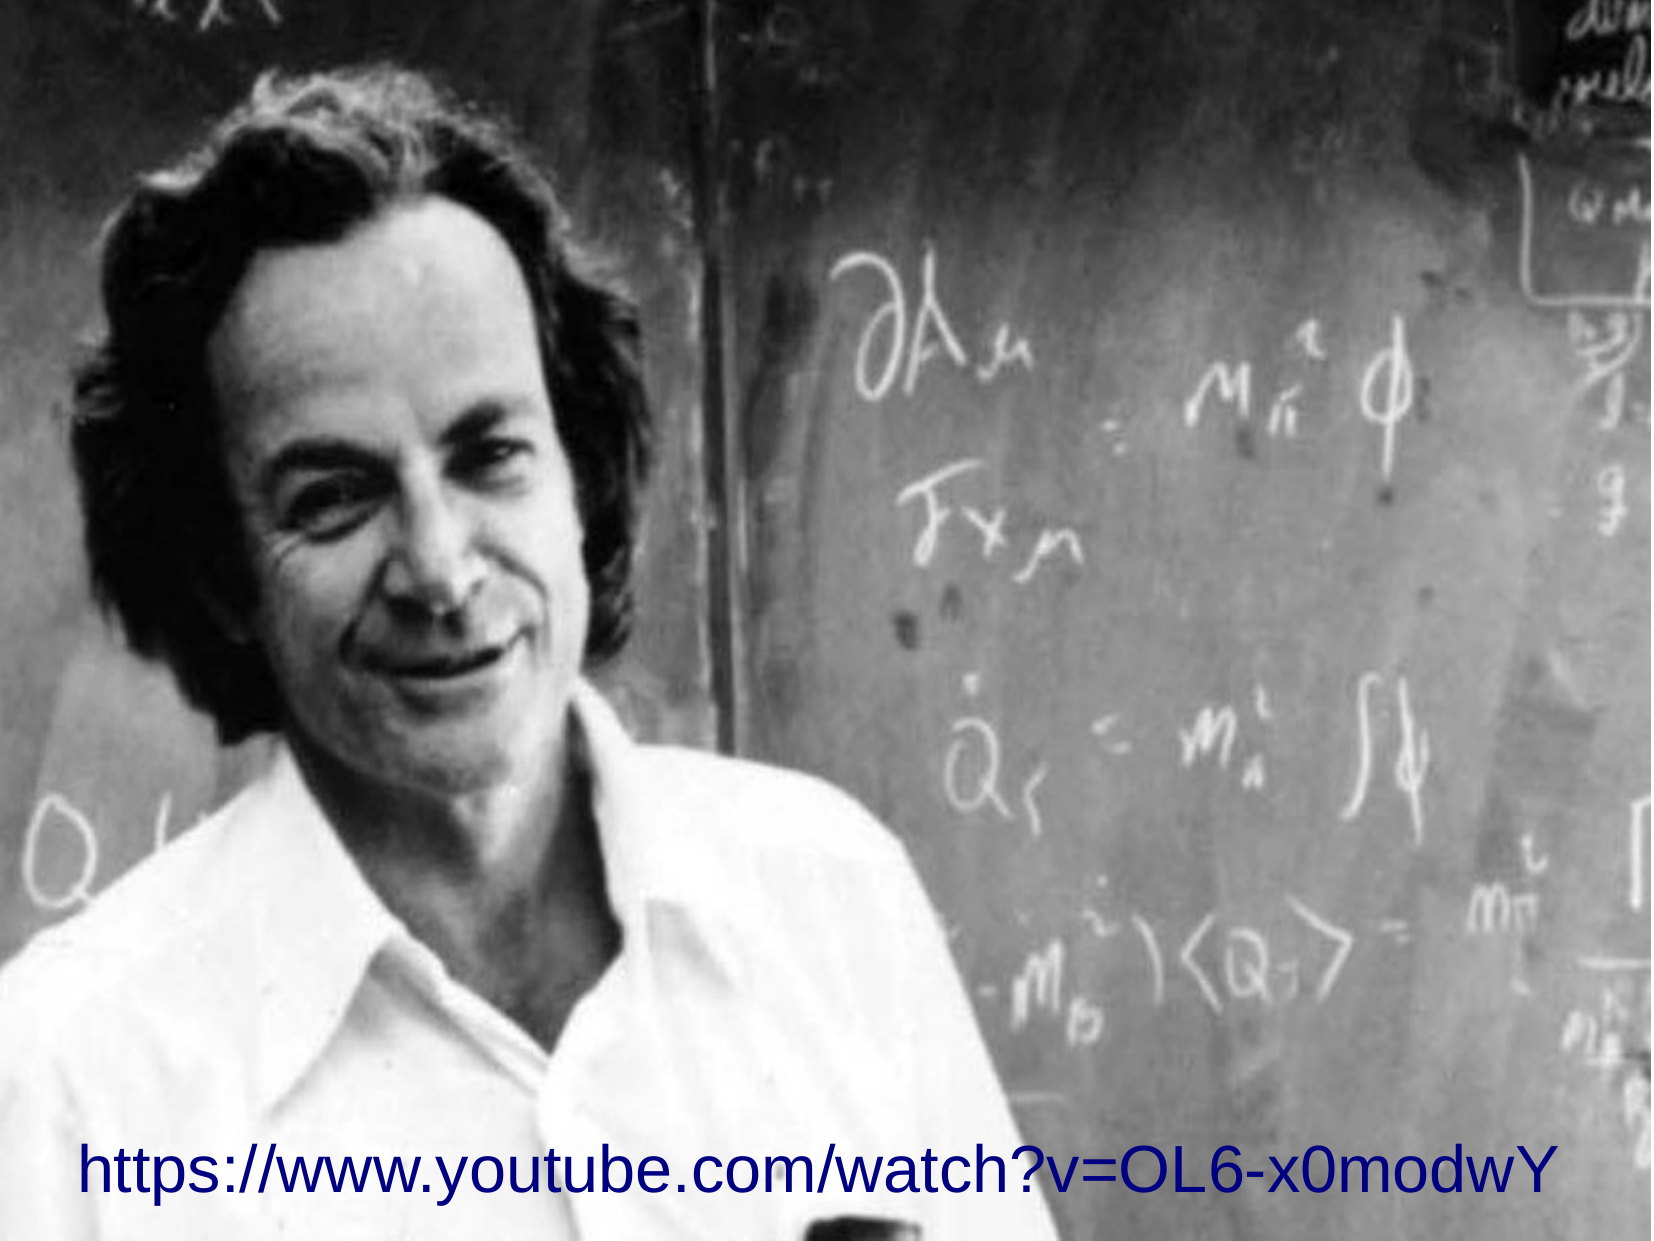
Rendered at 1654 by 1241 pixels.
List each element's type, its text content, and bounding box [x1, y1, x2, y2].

picture [0, 0, 1651, 1241]
text_box https://www.youtube.com/watch?v=OL6-x0modwY [3, 1125, 1654, 1215]
